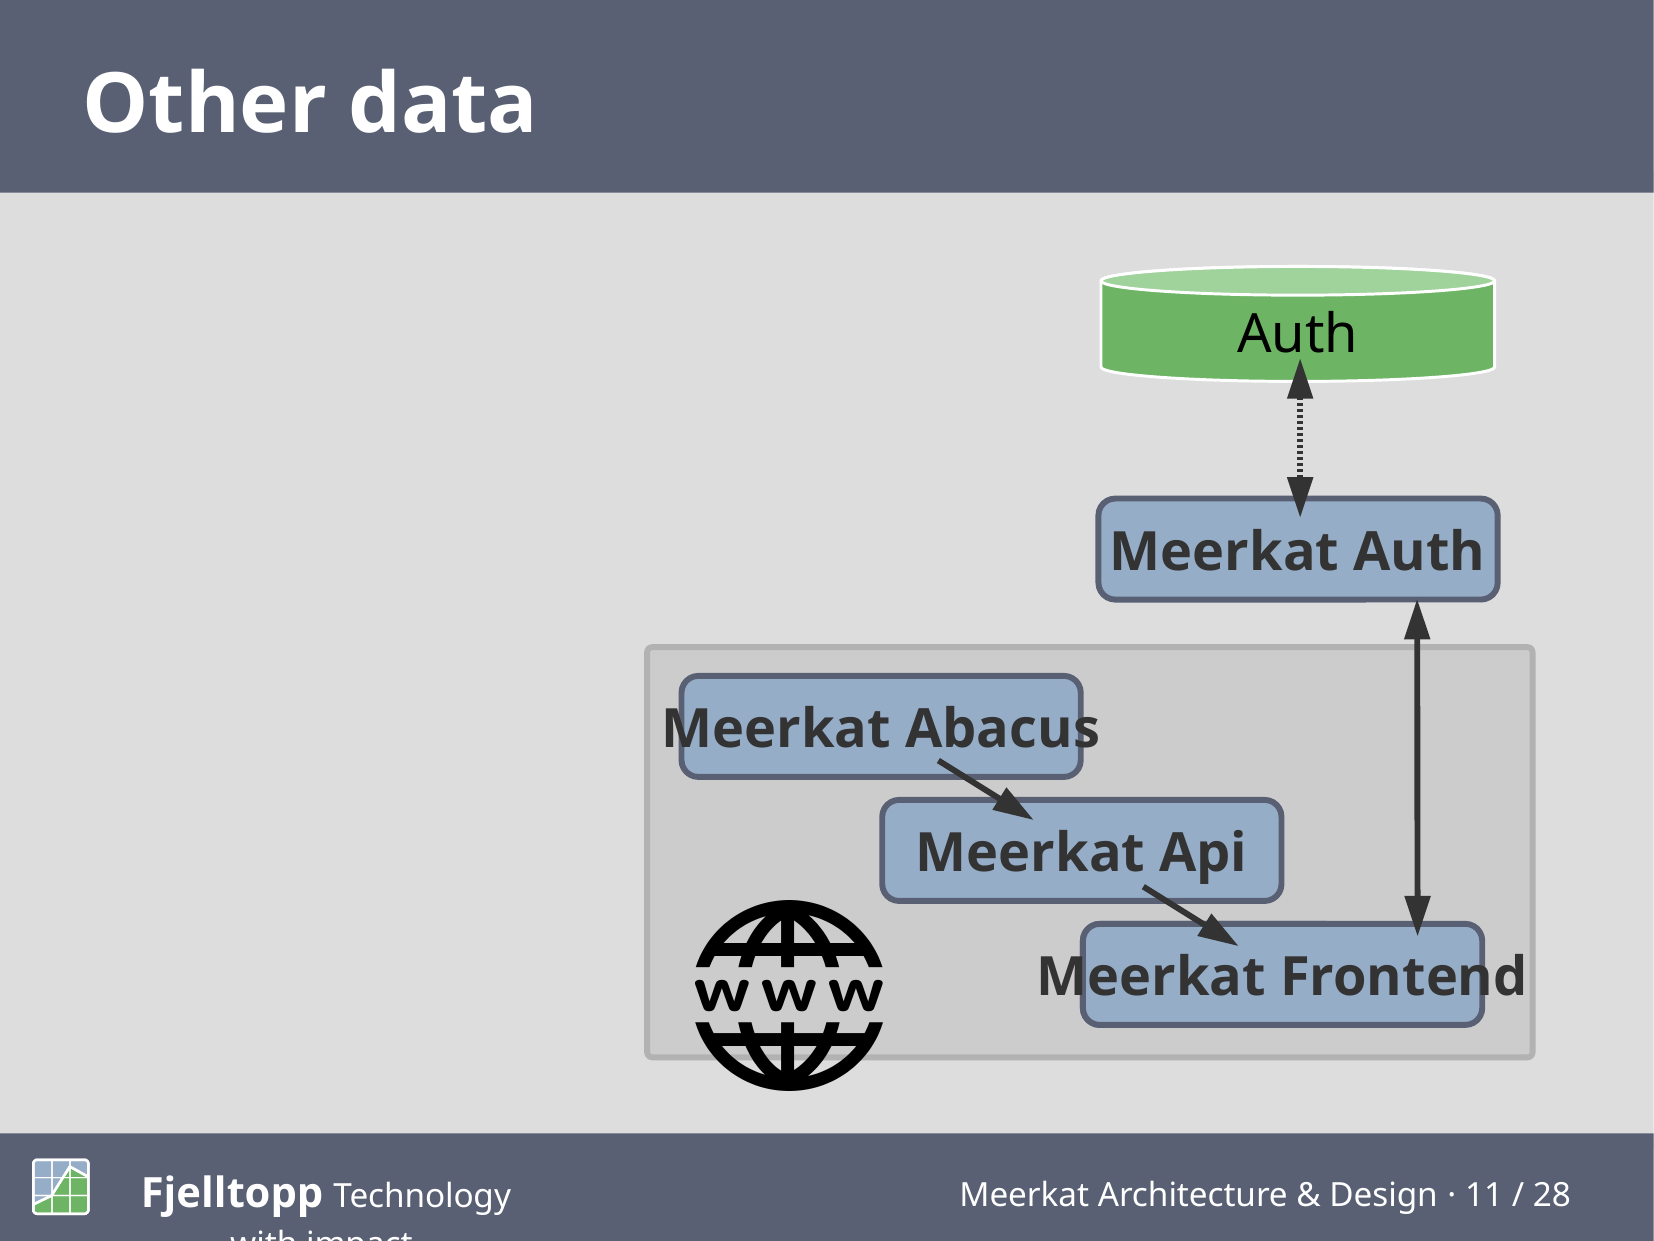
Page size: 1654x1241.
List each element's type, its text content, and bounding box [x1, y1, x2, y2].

title Other data [82, 0, 1423, 205]
text_box Auth [1101, 282, 1495, 382]
text_box Meerkat Auth [1098, 498, 1498, 600]
text_box [647, 647, 1533, 1058]
text_box Meerkat Frontend [1082, 923, 1483, 1025]
picture [695, 900, 883, 1091]
text_box Meerkat Abacus [681, 675, 1081, 777]
text_box [1081, 734, 1090, 742]
text_box Meerkat Api [882, 799, 1282, 901]
